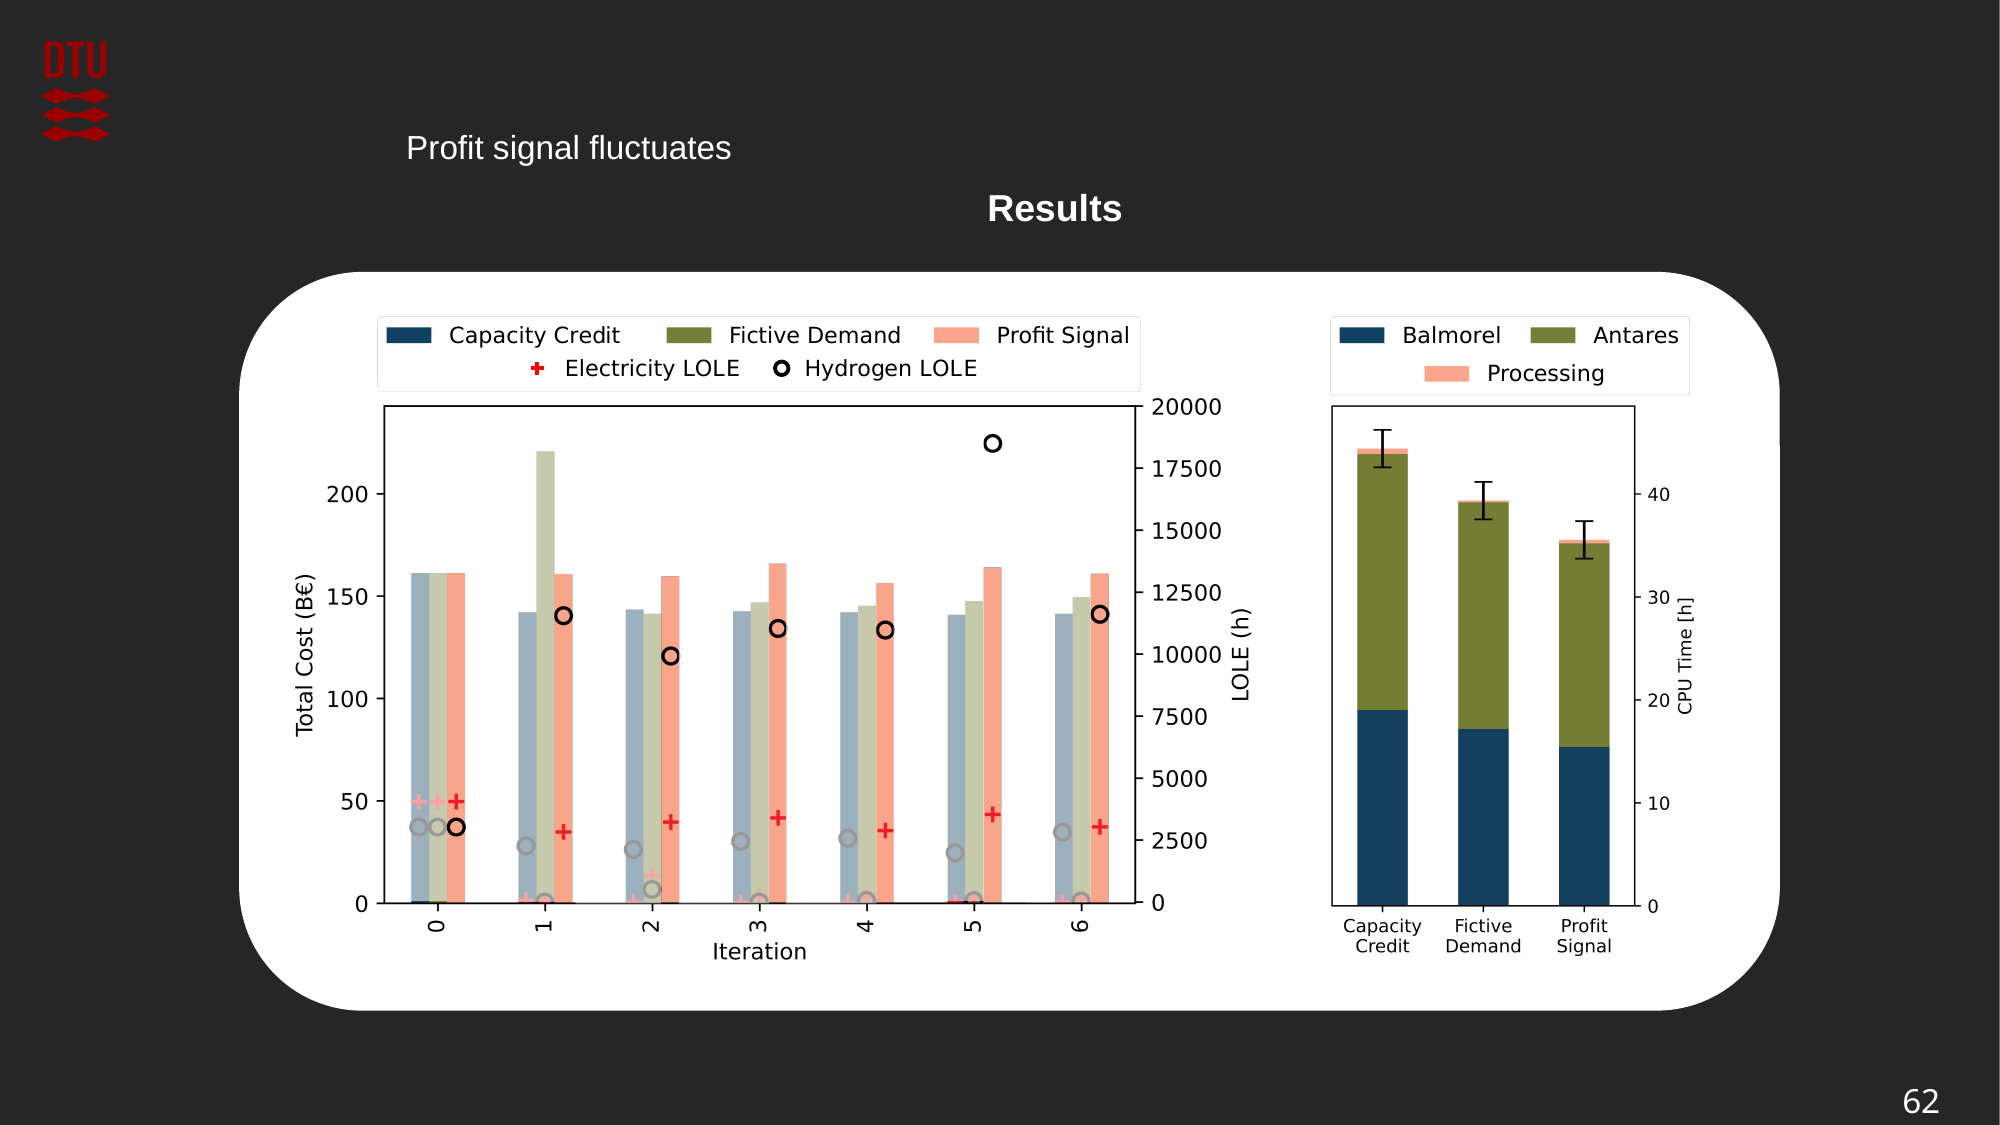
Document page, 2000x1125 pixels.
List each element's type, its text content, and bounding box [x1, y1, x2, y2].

text_box [239, 271, 1780, 1011]
title Results [291, 69, 1819, 230]
picture [279, 306, 1721, 970]
text_box Profit signal fluctuates [316, 126, 823, 167]
